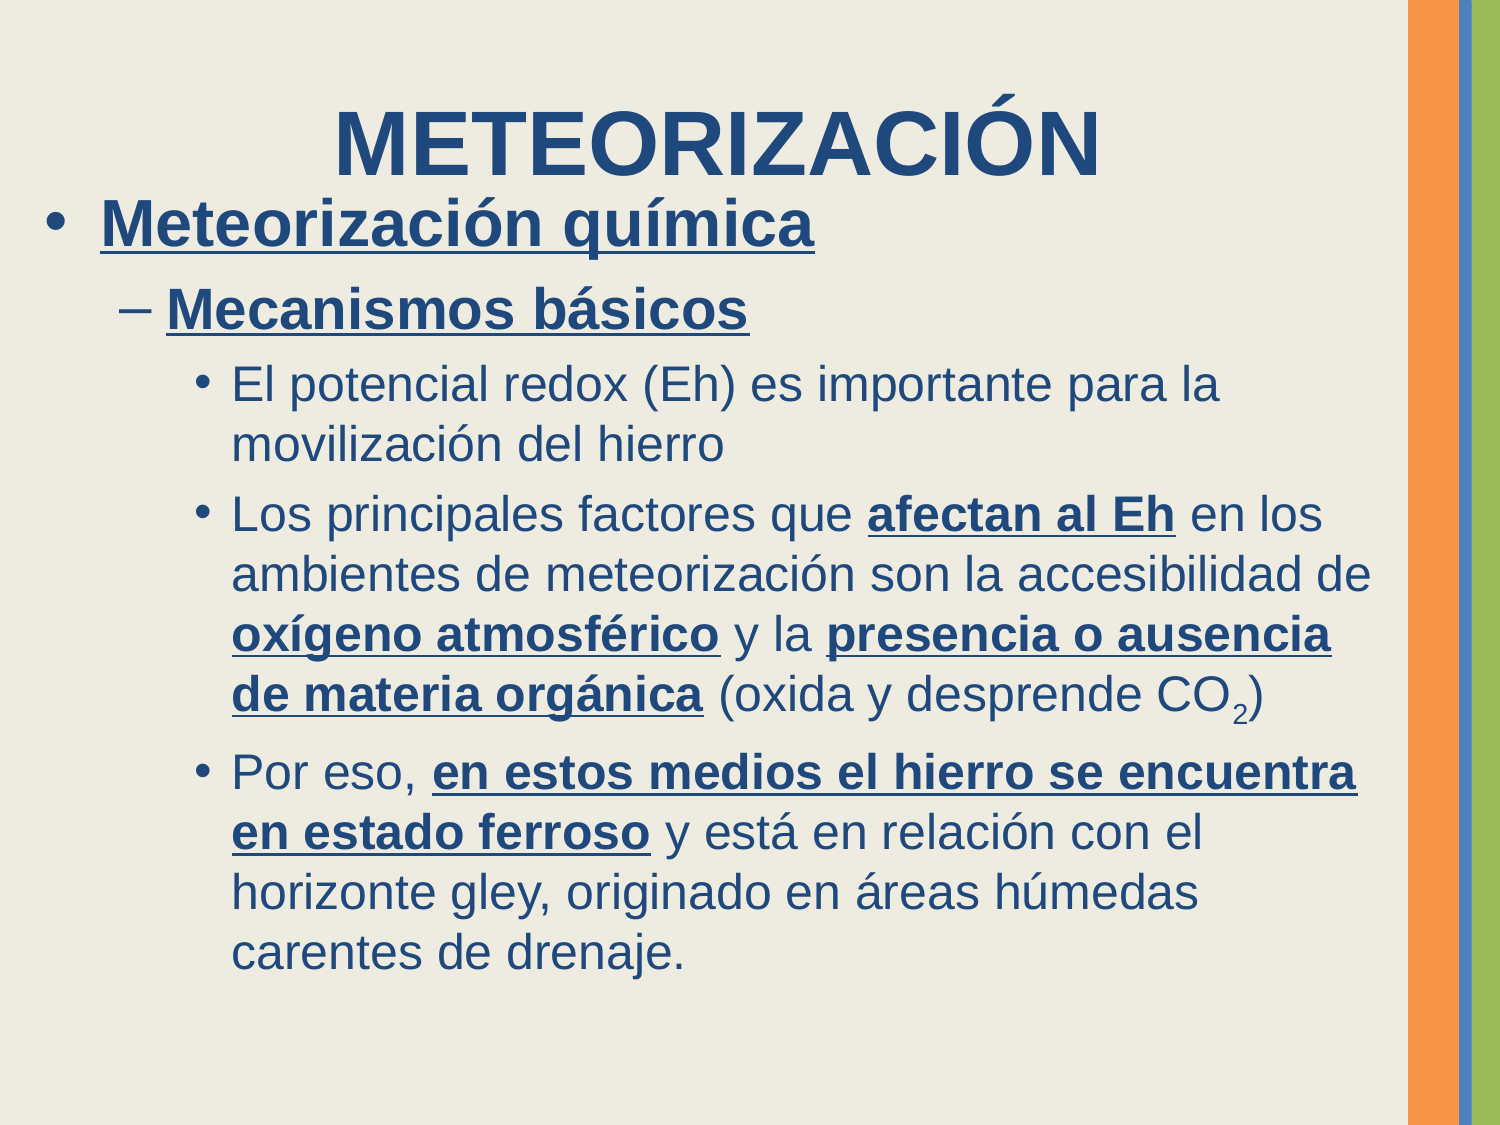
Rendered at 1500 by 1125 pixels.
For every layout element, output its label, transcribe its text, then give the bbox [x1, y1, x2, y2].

list Meteorización química Mecanismos básicos El potencial redox (Eh) es importante para la movilización del hierro Los principales factores que afectan al Eh en los ambientes de meteorización son la accesibilidad de oxígeno atmosférico y la presencia o ausencia de materia orgánica (oxida y desprende CO2) Por eso, en estos medios el hierro se encuentra en estado ferroso y está en relación con el horizonte gley, originado en áreas húmedas carentes de drenaje. [29, 172, 1408, 1102]
title meteorización [29, 45, 1408, 172]
